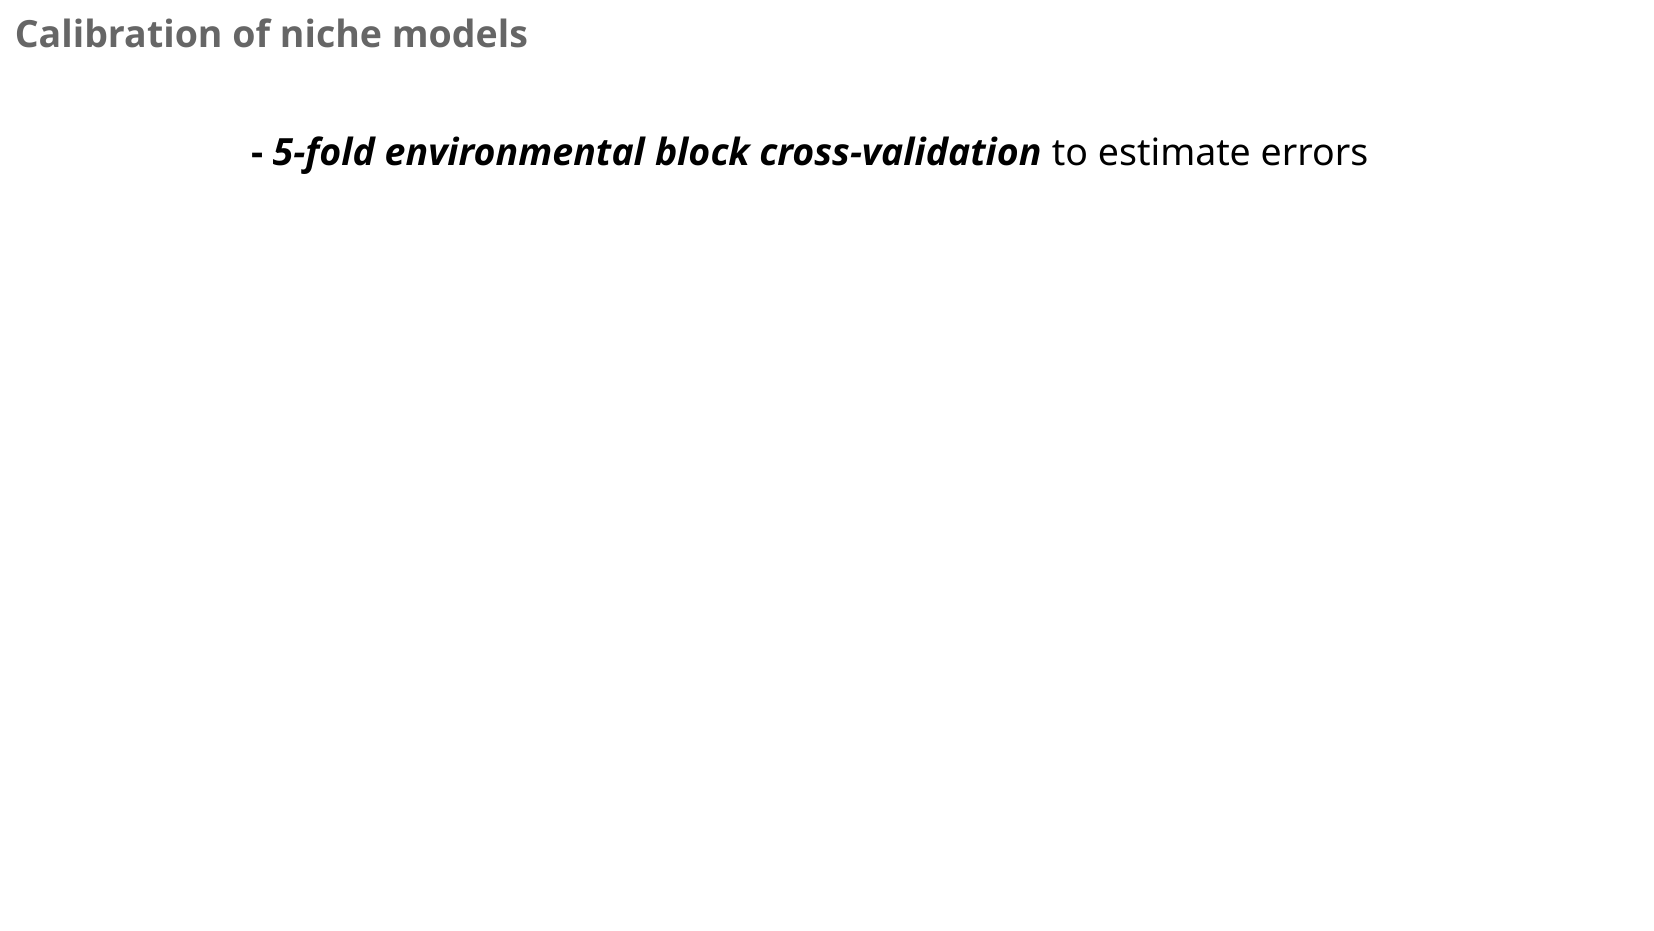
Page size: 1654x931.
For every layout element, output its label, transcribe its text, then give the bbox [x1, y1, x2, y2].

text_box - 5-fold environmental block cross-validation to estimate errors [236, 118, 1418, 827]
text_box Calibration of niche models [0, 0, 1654, 118]
